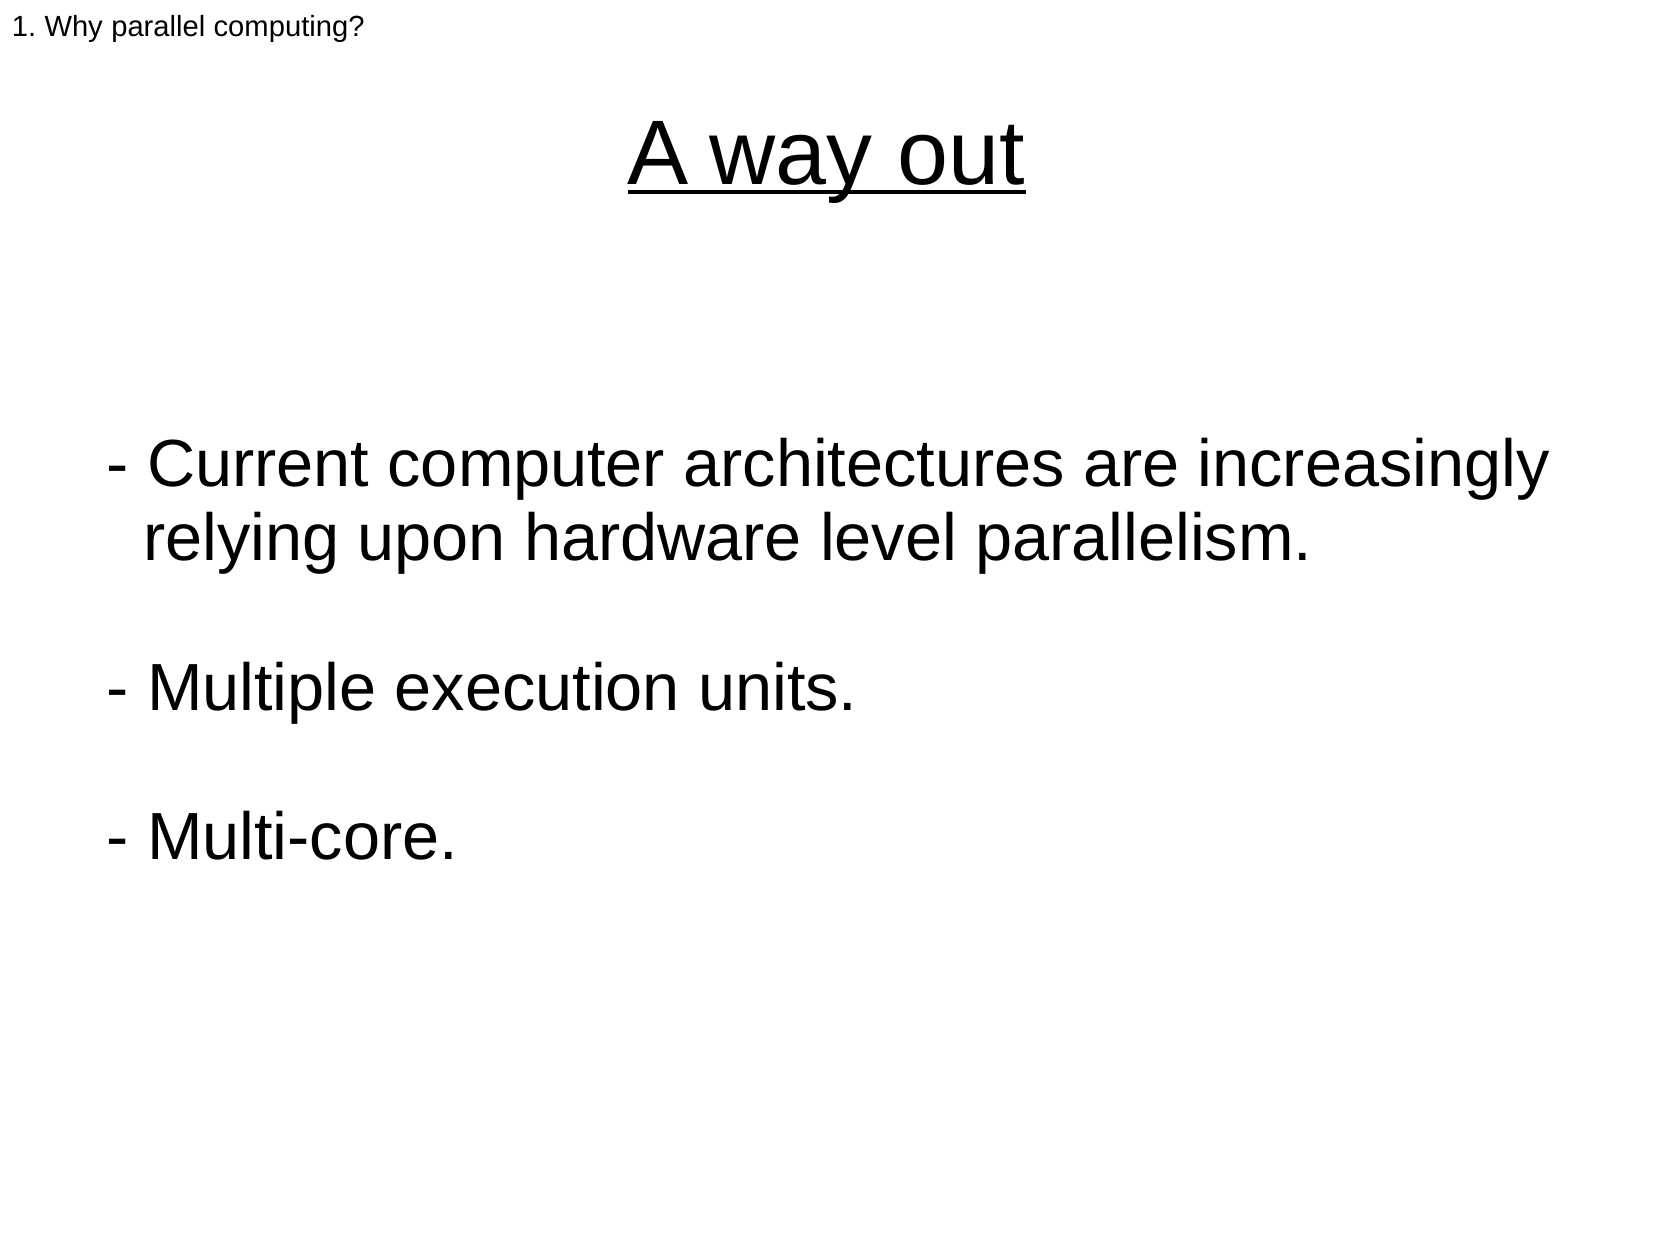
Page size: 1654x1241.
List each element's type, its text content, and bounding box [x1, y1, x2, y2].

subtitle - Current computer architectures are increasingly relying upon hardware level parallelism. - Multiple execution units. - Multi-core. [82, 290, 1619, 1010]
title A way out [82, 49, 1571, 257]
text_box 1. Why parallel computing? [11, 8, 815, 44]
